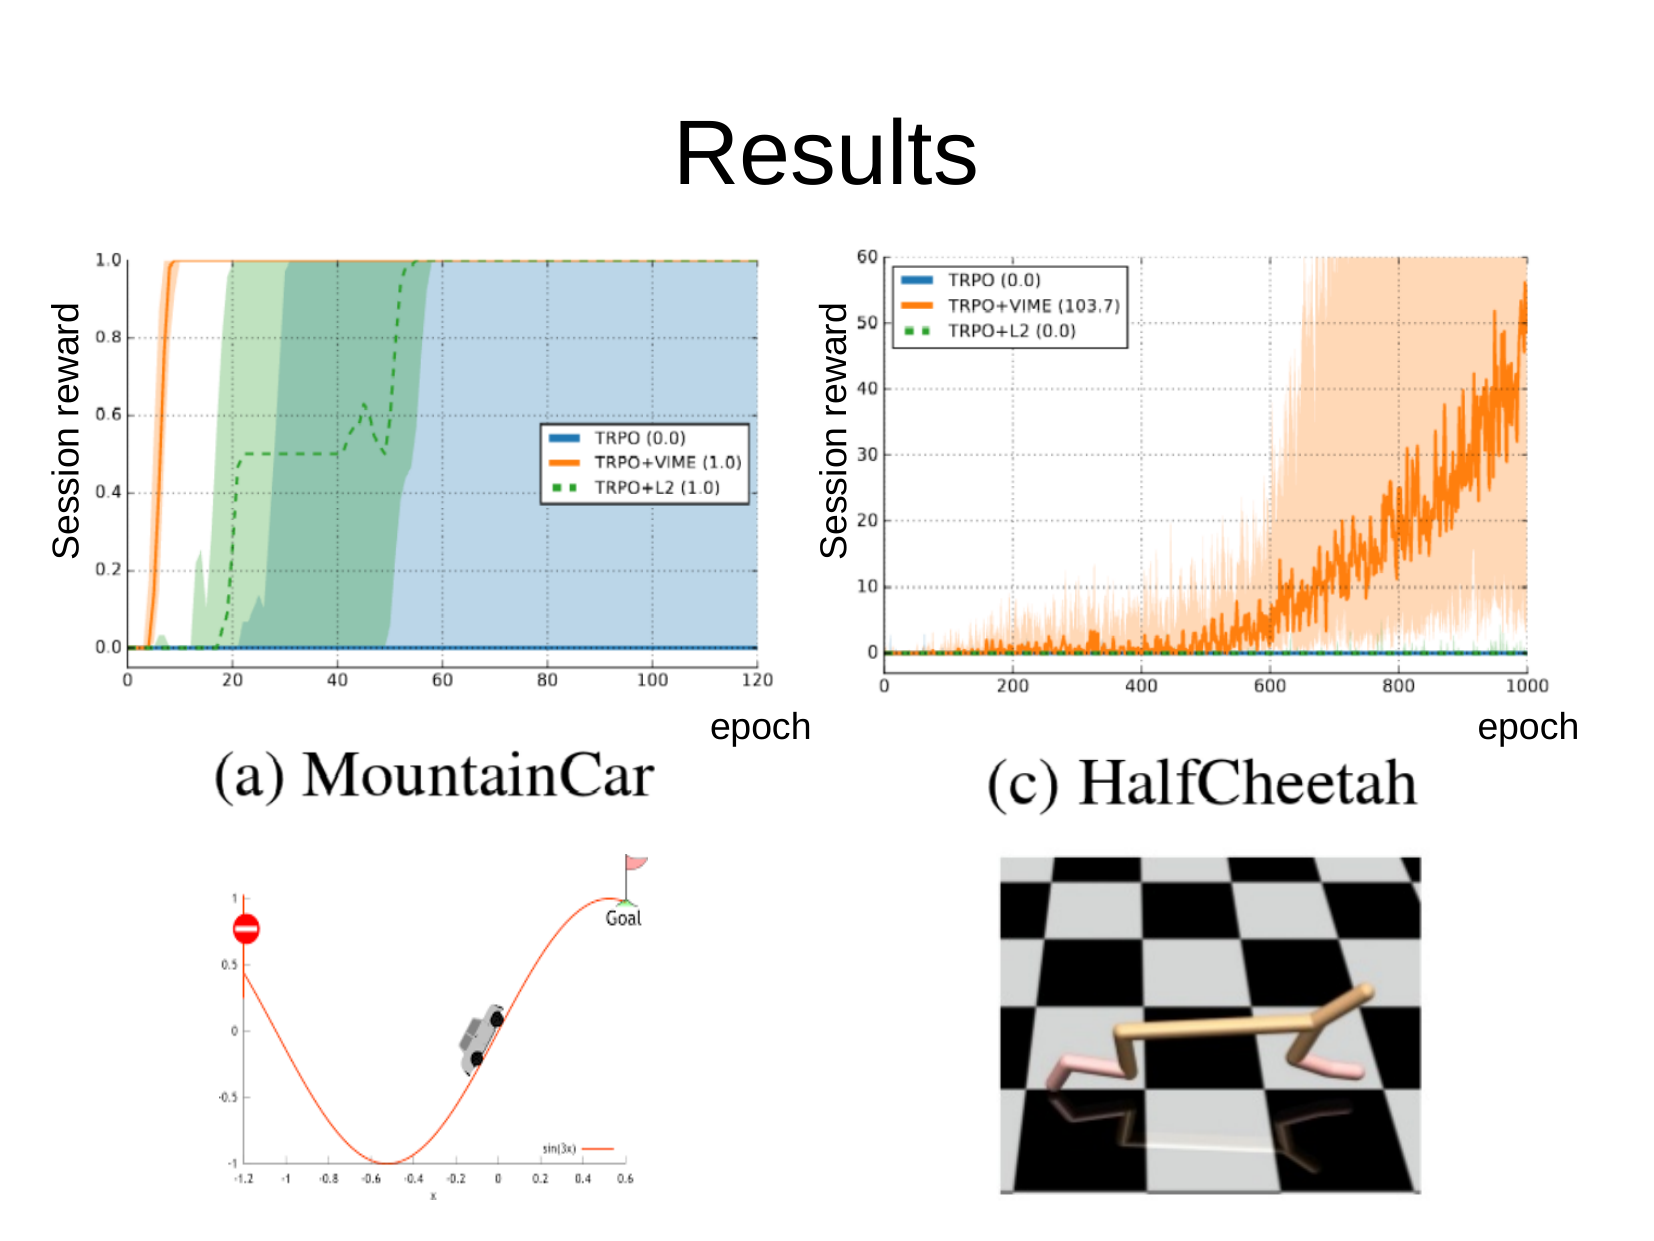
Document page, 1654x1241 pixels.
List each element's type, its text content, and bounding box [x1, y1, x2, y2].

text_box epoch [695, 698, 827, 756]
picture [89, 246, 780, 814]
text_box Session reward [36, 287, 95, 576]
picture [967, 830, 1452, 1239]
text_box Session reward [804, 287, 862, 576]
text_box epoch [1462, 698, 1595, 756]
picture [851, 239, 1553, 824]
title Results [82, 49, 1571, 257]
picture [219, 854, 648, 1201]
